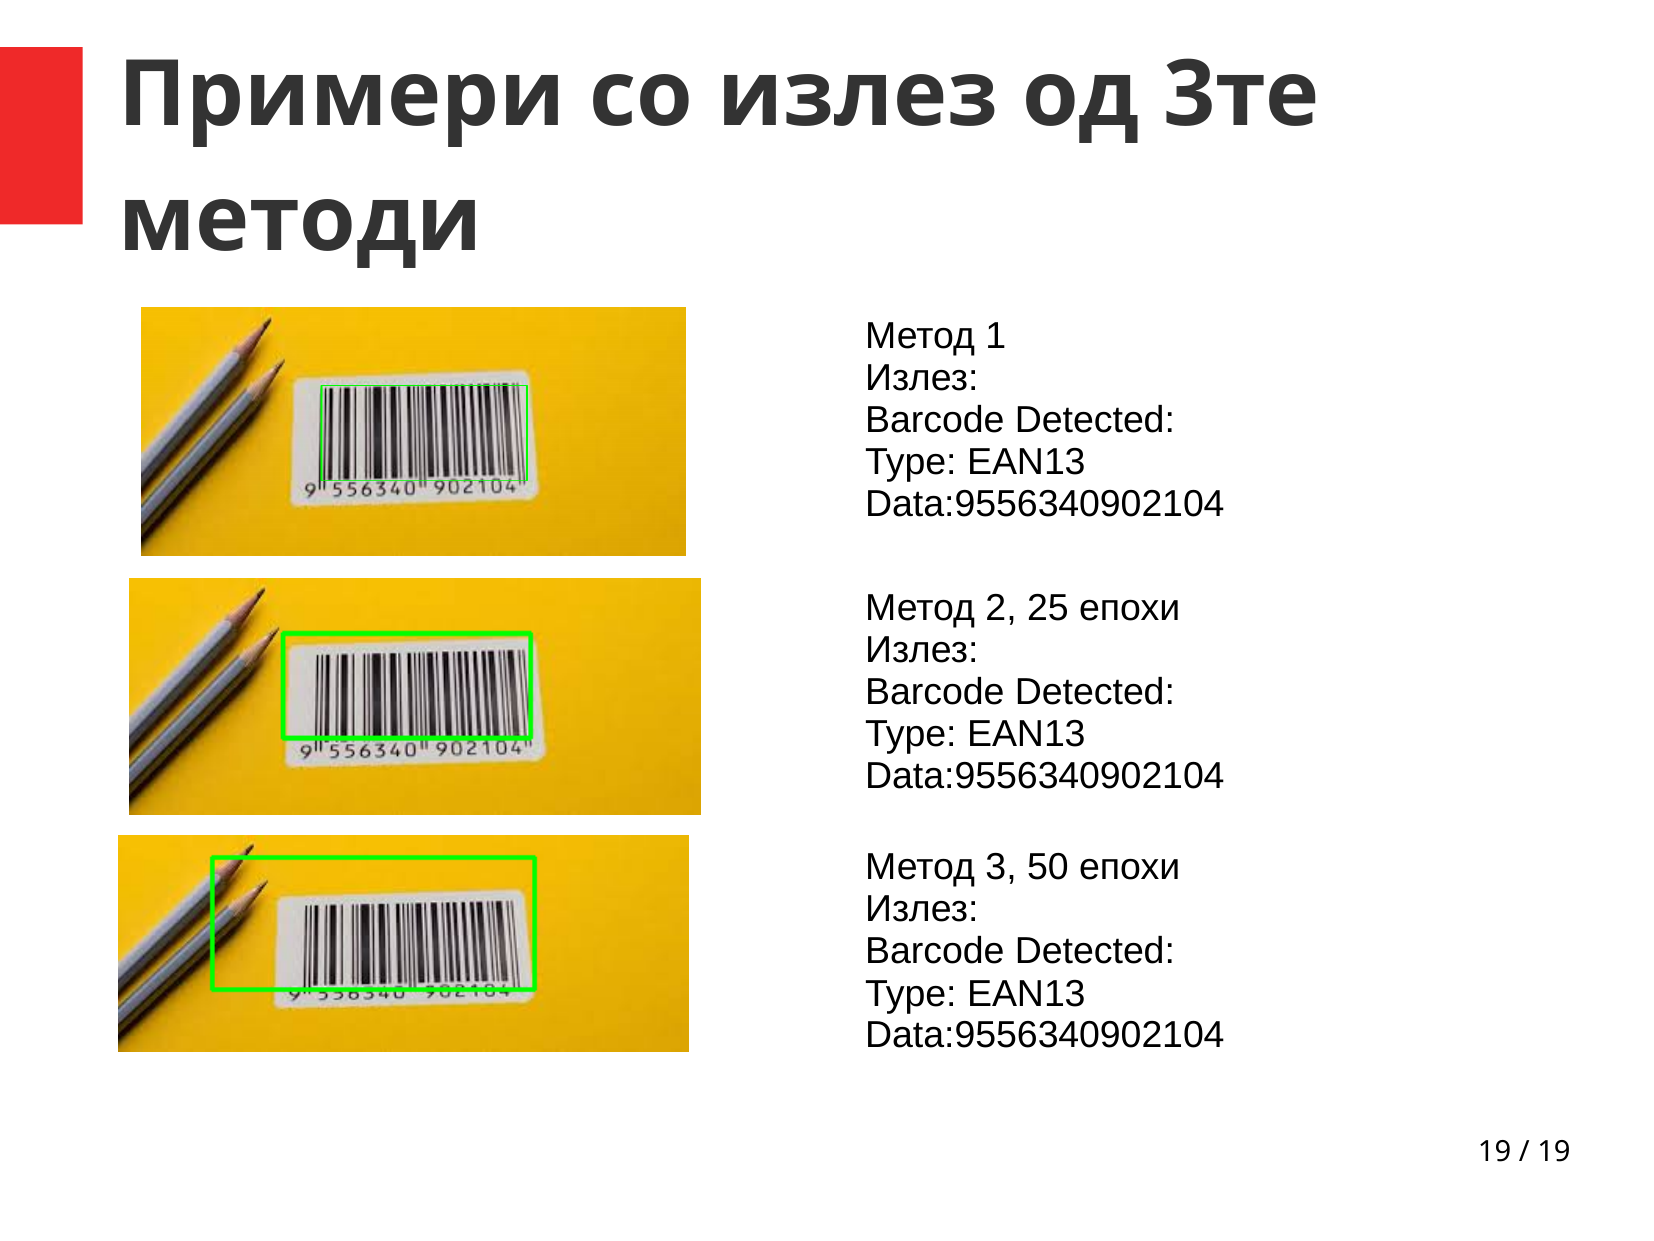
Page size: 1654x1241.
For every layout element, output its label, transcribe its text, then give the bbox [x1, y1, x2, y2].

text_box Метод 2, 25 епохи Излез: Barcode Detected: Type: EAN13 Data:9556340902104 [850, 578, 1335, 804]
title Примери со излез од 3те методи [118, 27, 1571, 278]
picture [141, 307, 686, 556]
text_box Метод 3, 50 епохи Излез: Barcode Detected: Type: EAN13 Data:9556340902104 [850, 838, 1335, 1064]
picture [129, 578, 701, 815]
text_box Метод 1 Излез: Barcode Detected: Type: EAN13 Data:9556340902104 [850, 307, 1335, 532]
picture [118, 835, 689, 1052]
